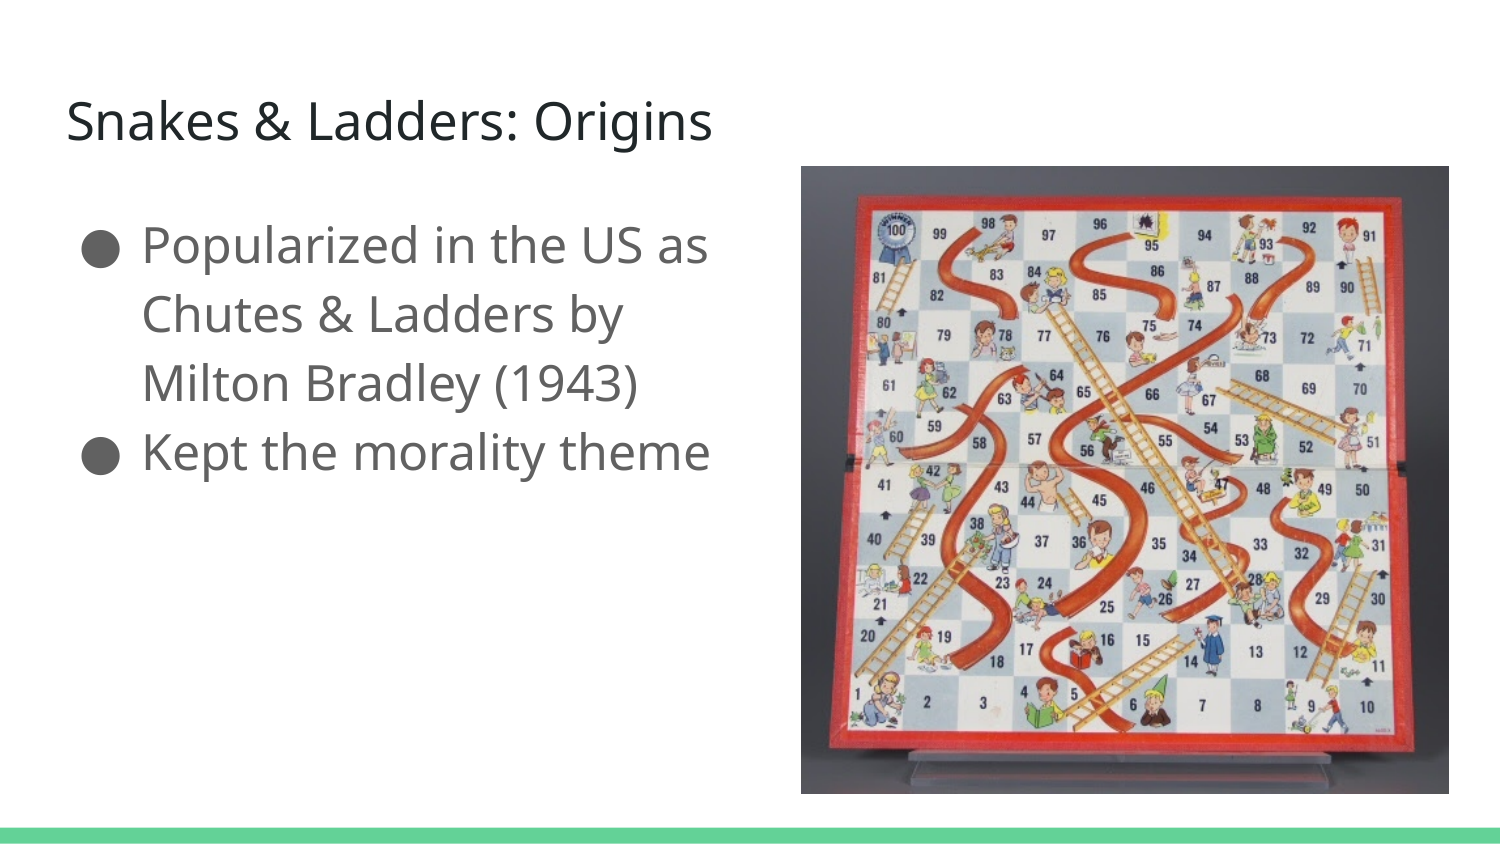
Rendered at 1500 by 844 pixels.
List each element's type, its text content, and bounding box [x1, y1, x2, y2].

picture [801, 166, 1449, 794]
list Popularized in the US as Chutes & Ladders by Milton Bradley (1943) Kept the morality theme [51, 189, 750, 750]
title Snakes & Ladders: Origins [51, 72, 1449, 167]
